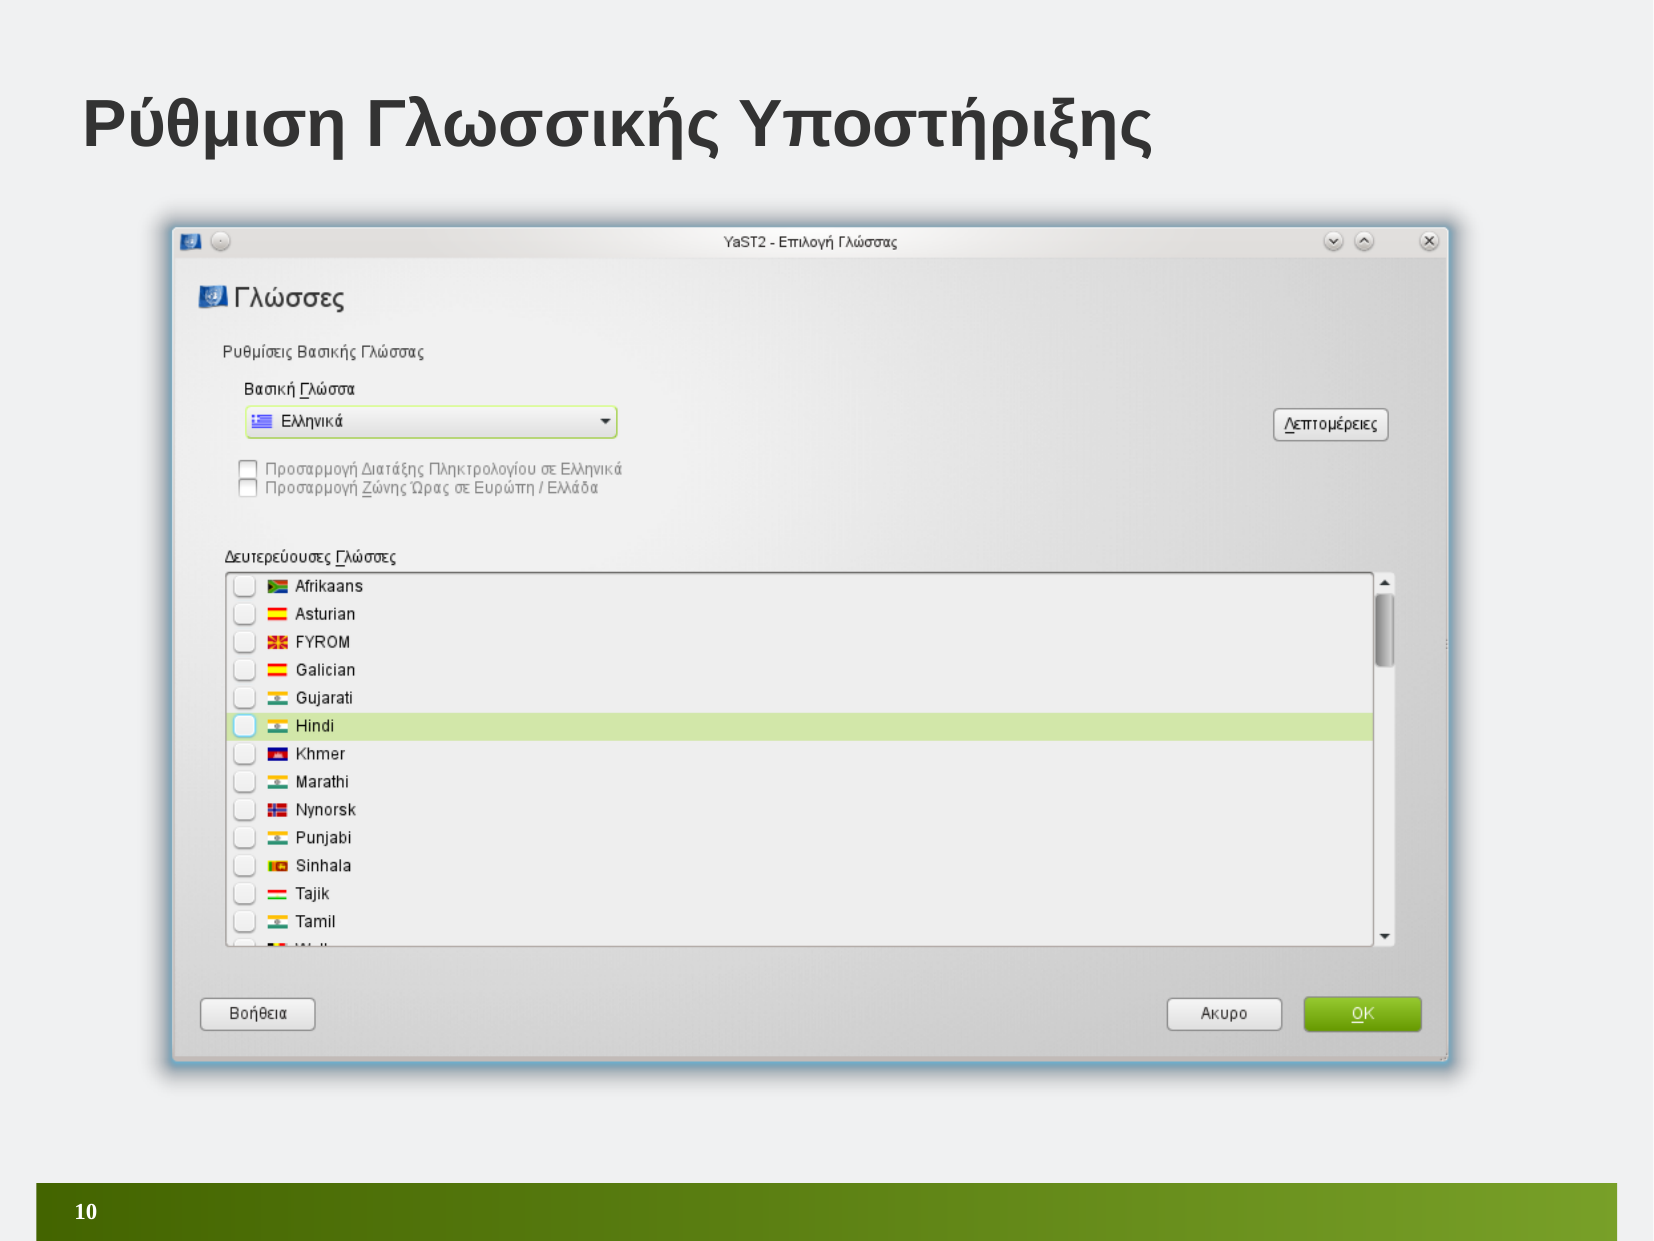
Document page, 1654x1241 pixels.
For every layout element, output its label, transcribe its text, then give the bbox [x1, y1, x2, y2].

title Ρύθμιση Γλωσσικής Υποστήριξης [82, 49, 1571, 198]
picture [0, 0, 1654, 1241]
